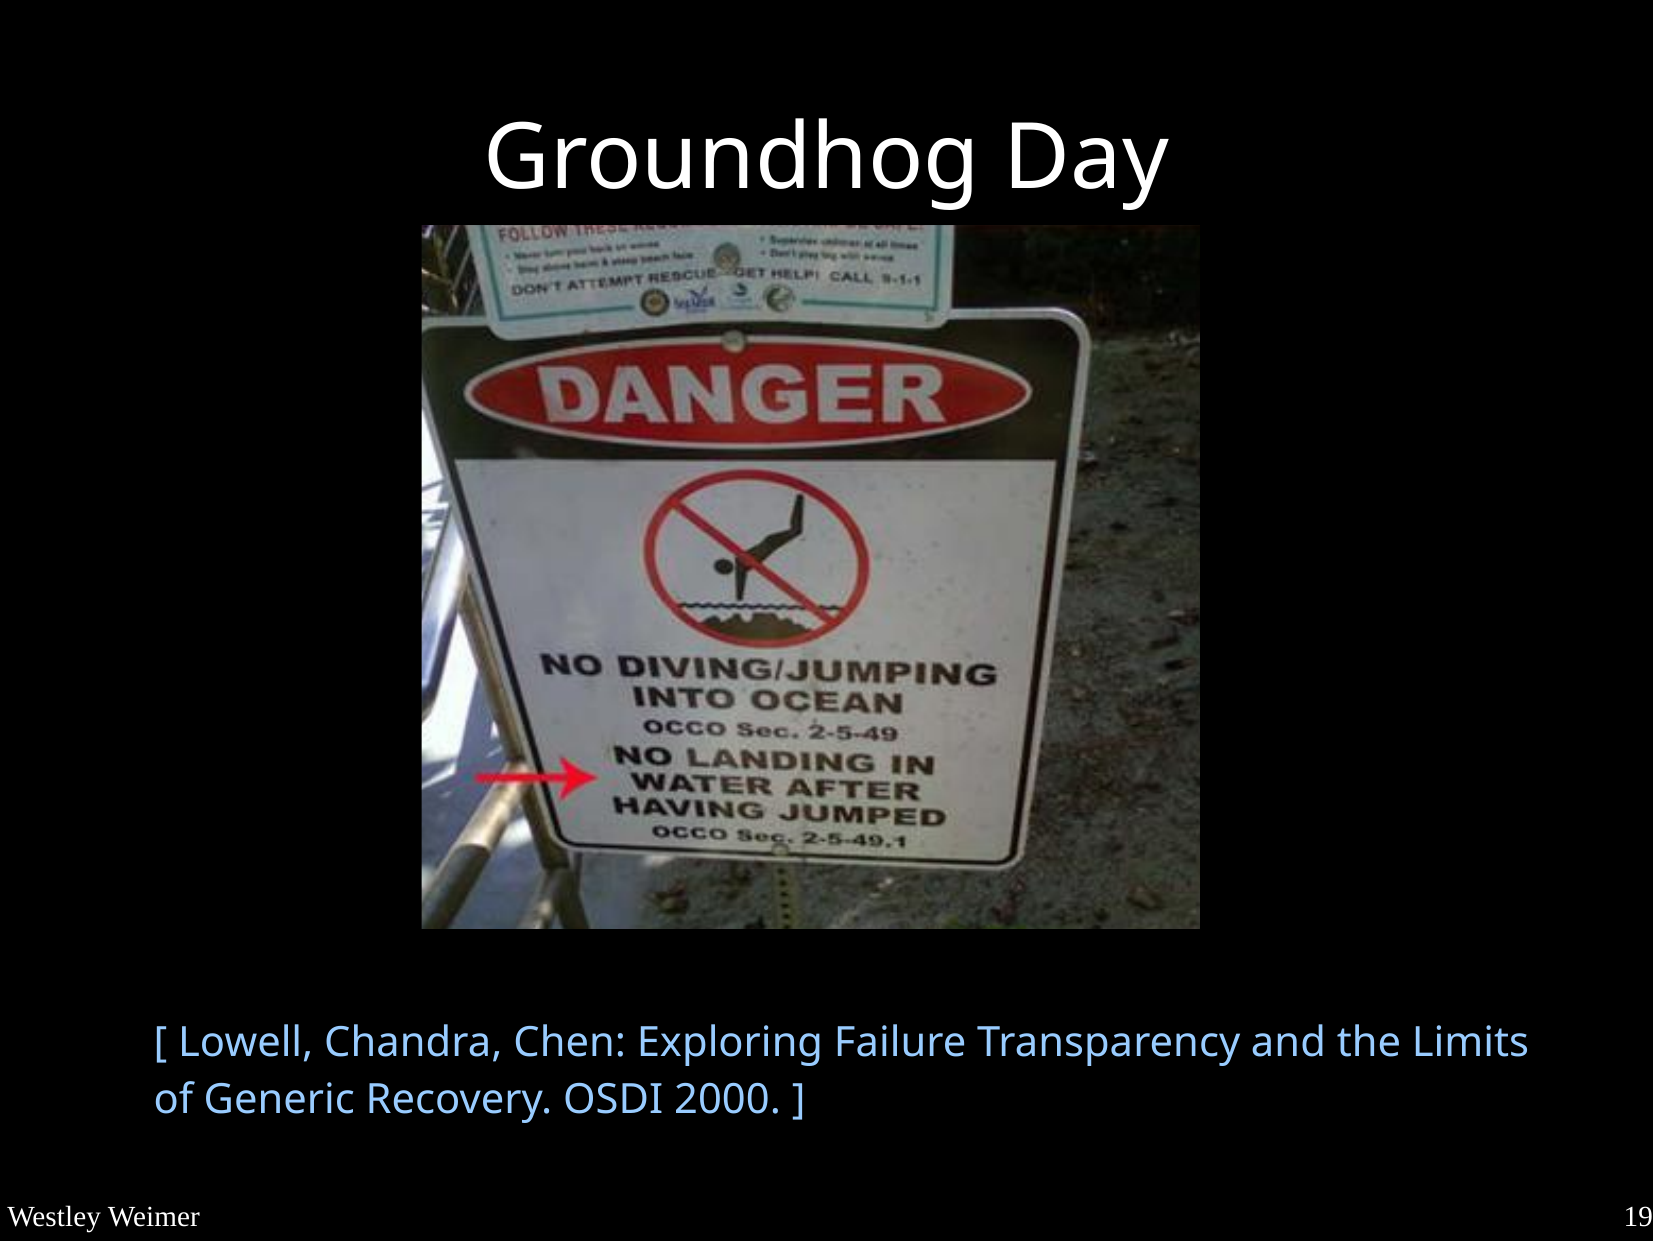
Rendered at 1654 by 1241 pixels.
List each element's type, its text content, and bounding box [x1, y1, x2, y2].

list [ Lowell, Chandra, Chen: Exploring Failure Transparency and the Limits of Generic Recovery. OSDI 2000. ] [82, 290, 1571, 1109]
picture [421, 225, 1201, 929]
title Groundhog Day [82, 49, 1571, 257]
